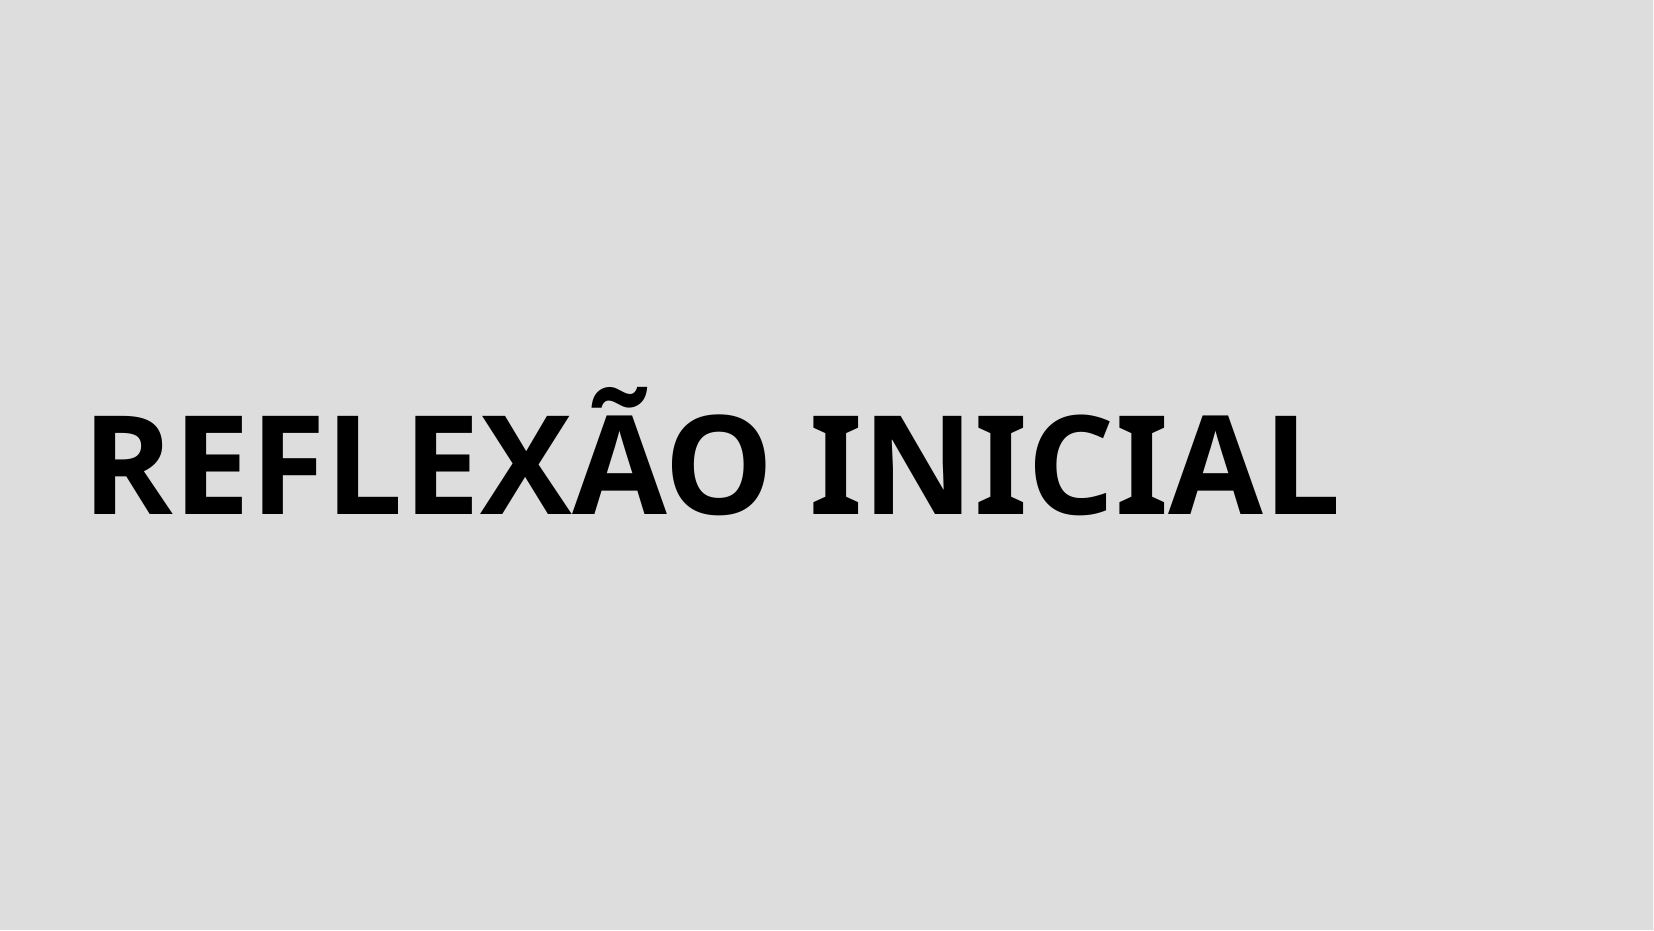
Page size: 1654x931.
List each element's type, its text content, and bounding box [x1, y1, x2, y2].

subtitle REFLEXÃO INICIAL [82, 37, 1571, 886]
